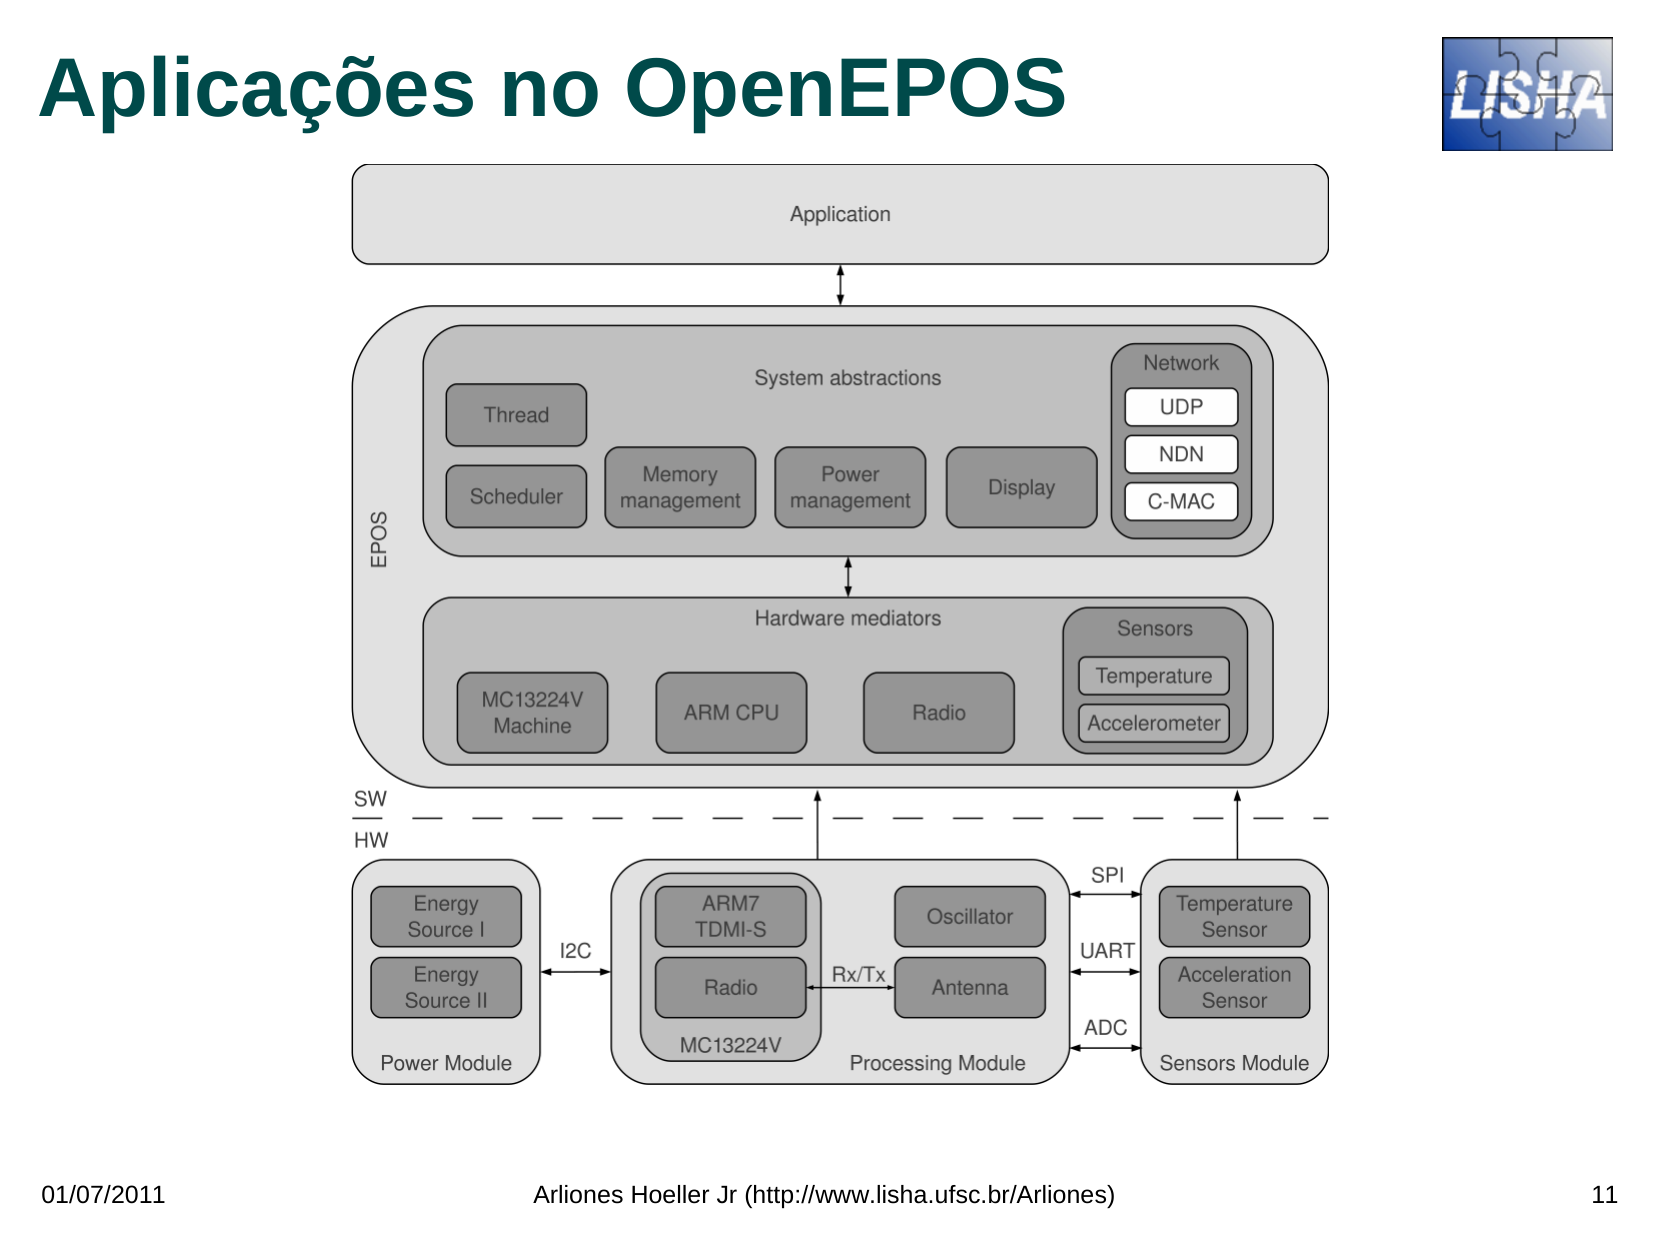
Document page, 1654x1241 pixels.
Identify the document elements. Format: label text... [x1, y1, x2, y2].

title Aplicações no OpenEPOS [37, 37, 1426, 151]
picture [339, 163, 1330, 1085]
picture [1442, 37, 1613, 151]
